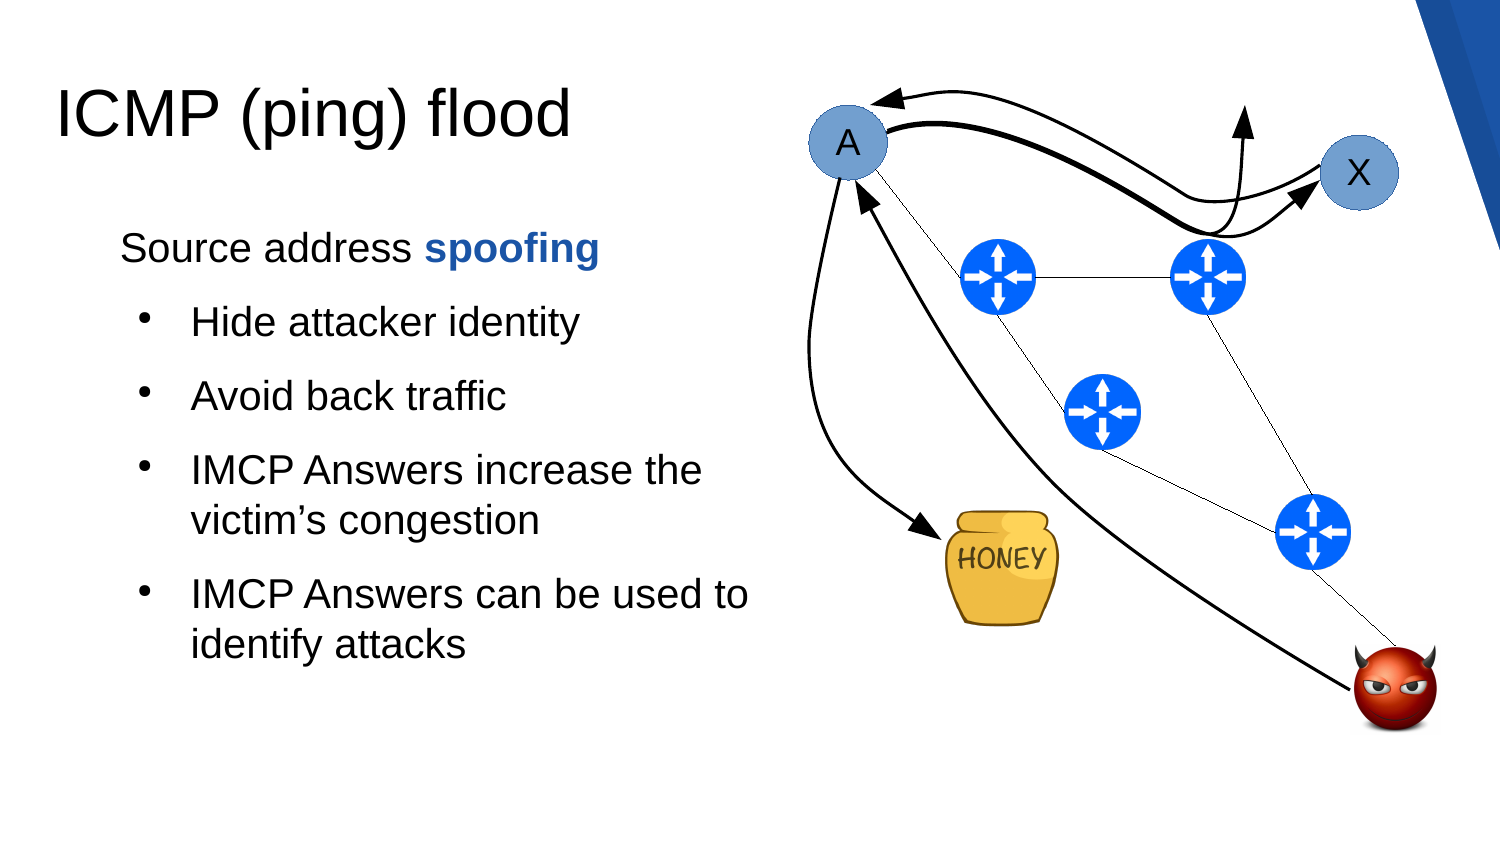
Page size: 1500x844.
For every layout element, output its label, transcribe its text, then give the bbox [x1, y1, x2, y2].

picture [1064, 374, 1141, 451]
title ICMP (ping) flood [40, 97, 829, 166]
text_box A [808, 105, 888, 181]
picture [1170, 239, 1246, 316]
list Source address spoofing Hide attacker identity Avoid back traffic IMCP Answers increase the victim’s congestion IMCP Answers can be used to identify attacks [104, 205, 809, 601]
picture [1350, 644, 1441, 736]
picture [1275, 494, 1351, 571]
text_box X [1320, 135, 1399, 211]
picture [960, 239, 1036, 316]
picture [941, 506, 1062, 631]
